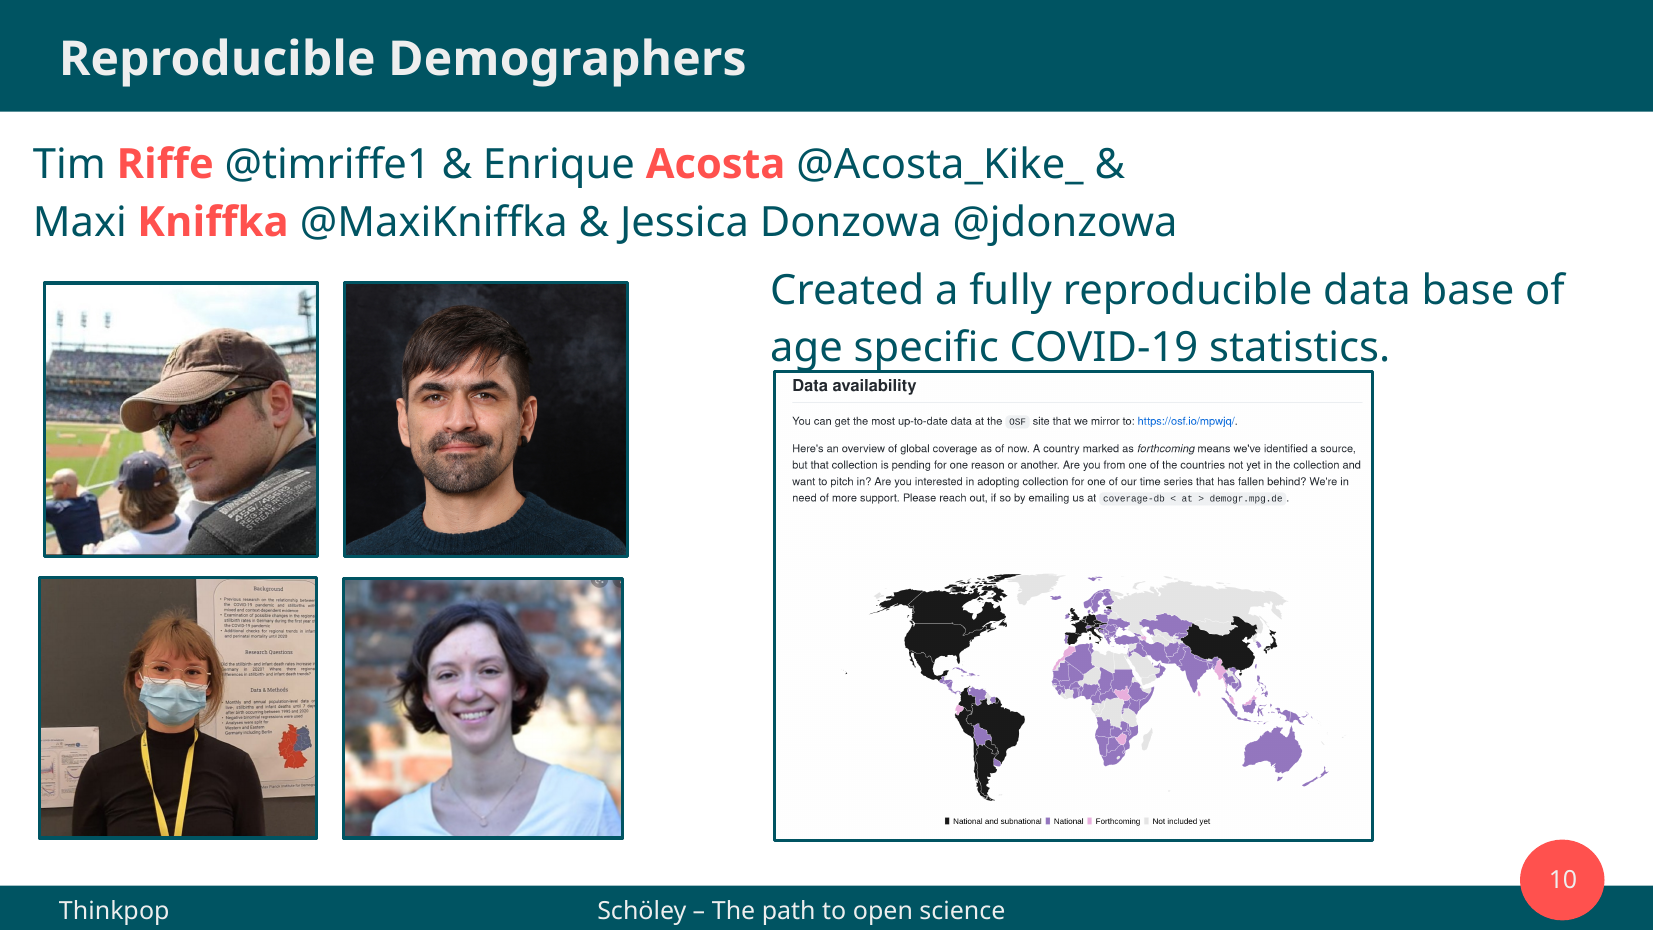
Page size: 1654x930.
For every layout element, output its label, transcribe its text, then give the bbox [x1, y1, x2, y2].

text_box Created a fully reproducible data base of age specific COVID-19 statistics. [755, 252, 1596, 366]
picture [345, 283, 627, 555]
picture [40, 578, 316, 837]
text_box Tim Riffe @timriffe1 & Enrique Acosta @Acosta_Kike_ & Maxi Kniffka @MaxiKniffka & Jessica Donzowa @jdonzowa [18, 126, 1094, 240]
title Reproducible Demographers [58, 0, 1594, 117]
picture [775, 372, 1371, 839]
picture [45, 284, 316, 555]
picture [345, 580, 622, 837]
